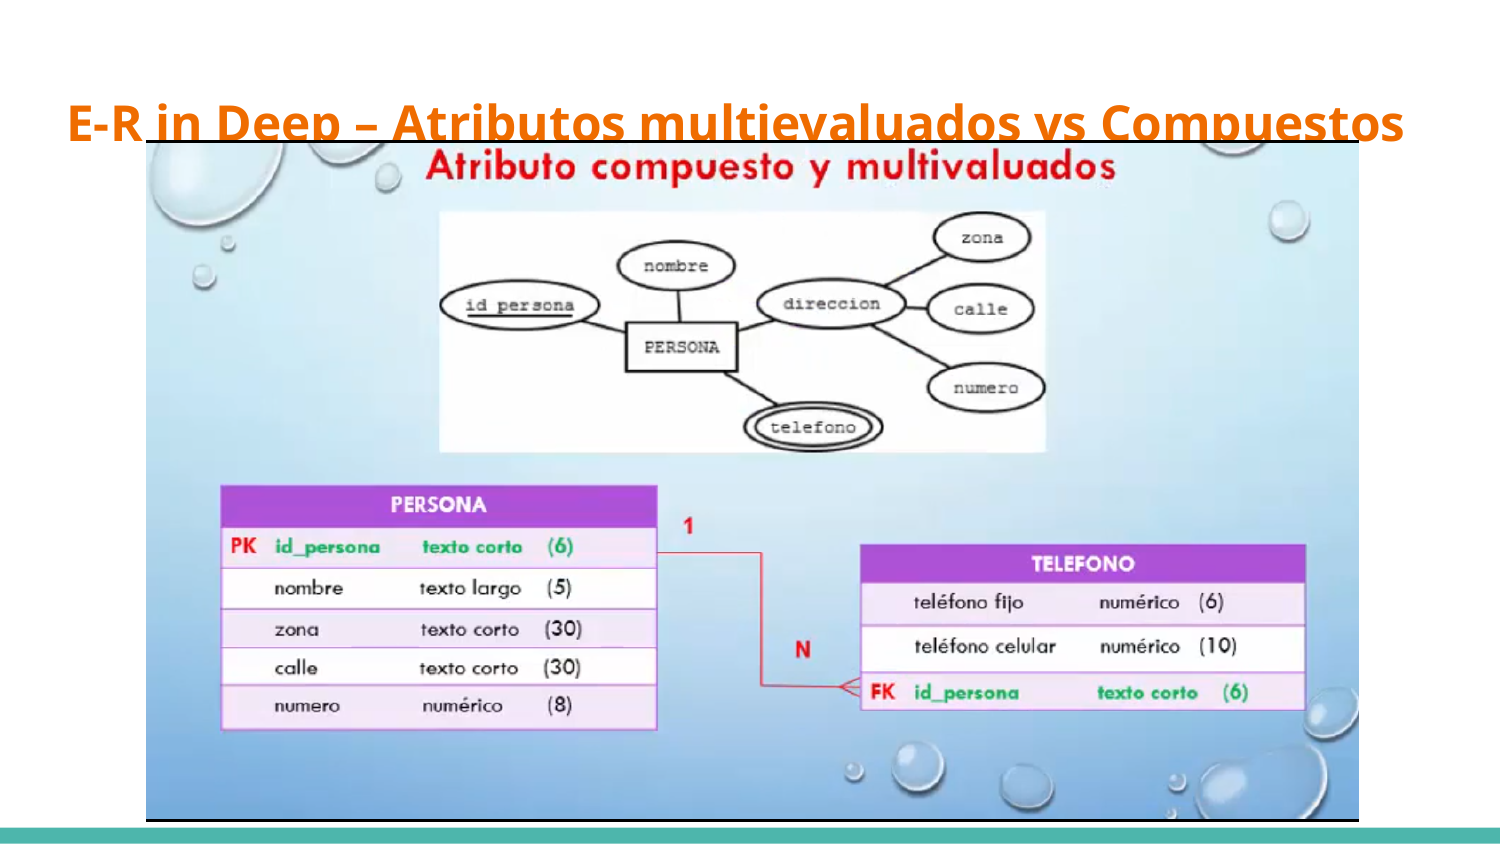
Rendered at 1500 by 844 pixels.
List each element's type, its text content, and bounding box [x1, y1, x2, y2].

title E-R in Deep – Atributos multievaluados vs Compuestos [51, 72, 1449, 189]
picture [146, 140, 1359, 822]
